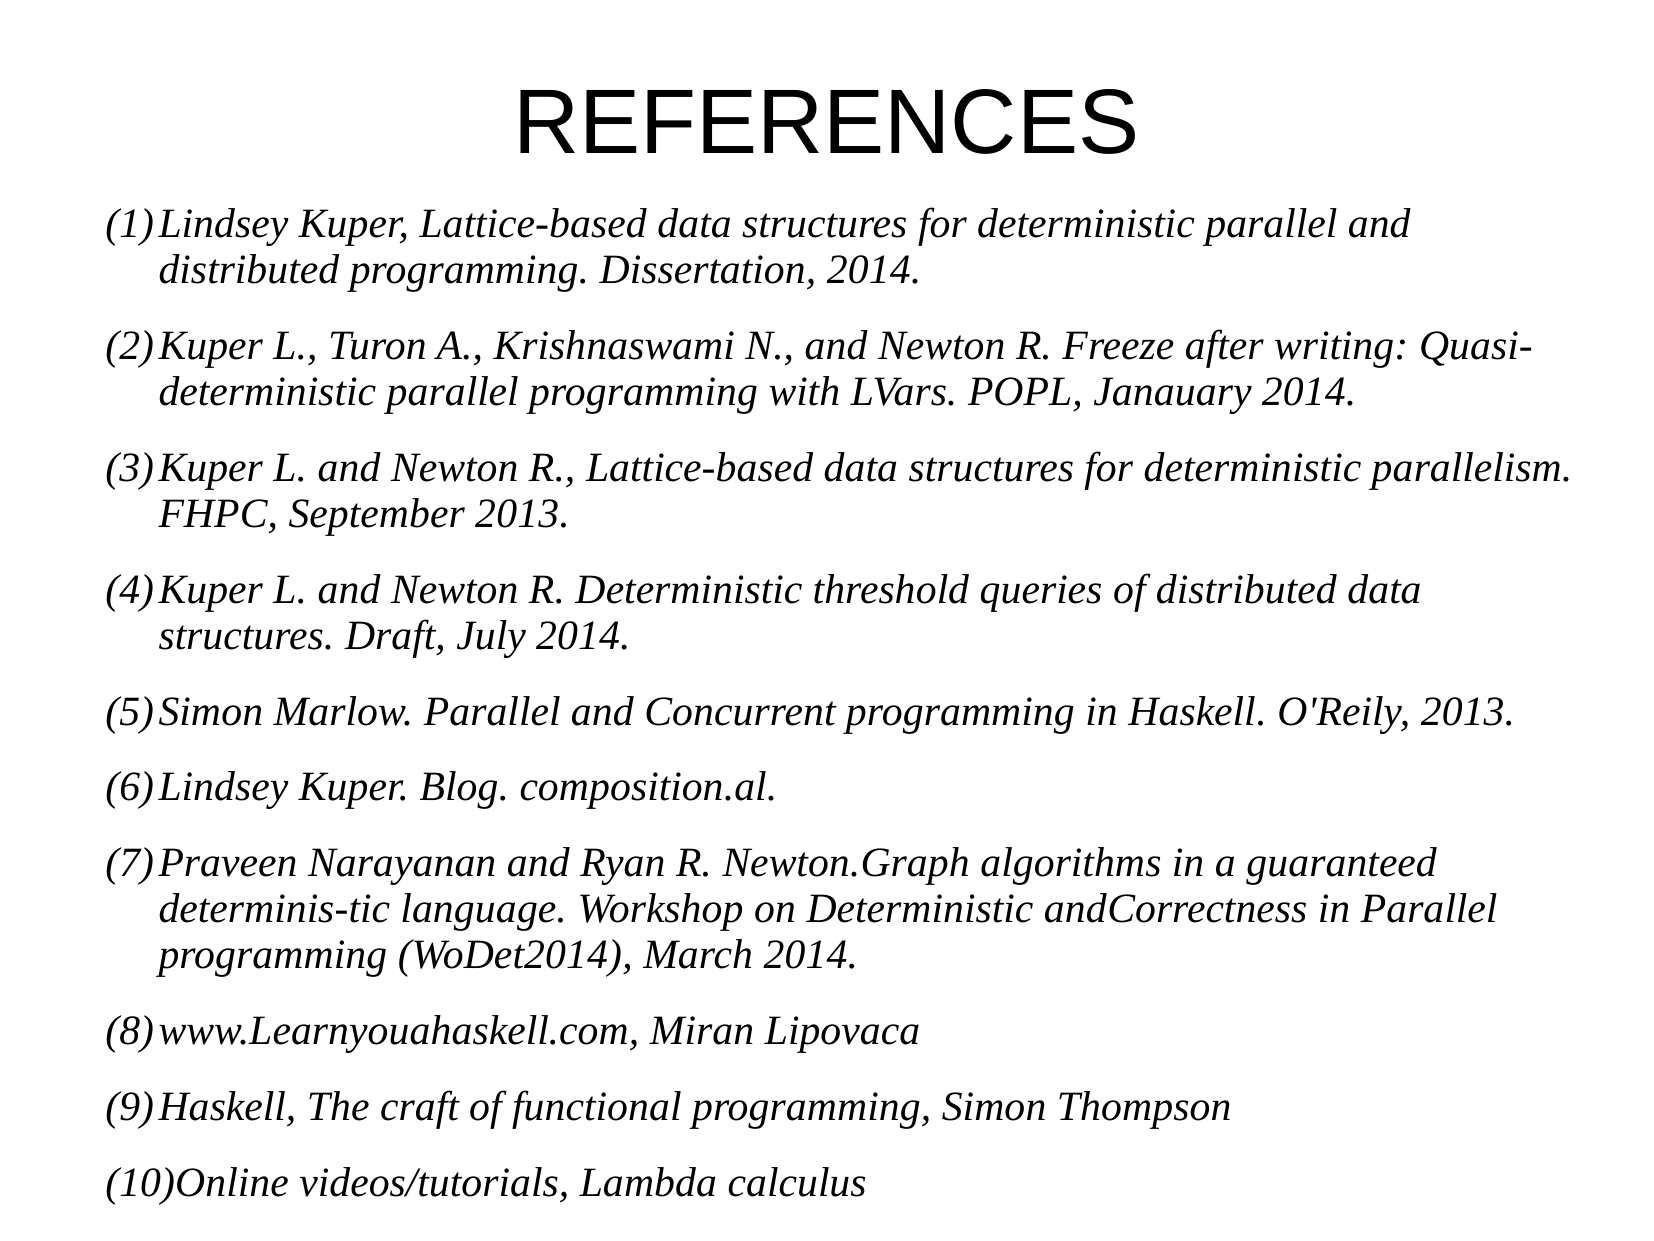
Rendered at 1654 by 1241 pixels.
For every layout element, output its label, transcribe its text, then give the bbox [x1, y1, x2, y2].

list Lindsey Kuper, Lattice-based data structures for deterministic parallel and distributed programming. Dissertation, 2014. Kuper L., Turon A., Krishnaswami N., and Newton R. Freeze after writing: Quasi-deterministic parallel programming with LVars. POPL, Janauary 2014. Kuper L. and Newton R., Lattice-based data structures for deterministic parallelism. FHPC, September 2013. Kuper L. and Newton R. Deterministic threshold queries of distributed data structures. Draft, July 2014. Simon Marlow. Parallel and Concurrent programming in Haskell. O'Reily, 2013. Lindsey Kuper. Blog. composition.al. Praveen Narayanan and Ryan R. Newton.Graph algorithms in a guaranteed determinis-tic language. Workshop on Deterministic andCorrectness in Parallel programming (WoDet2014), March 2014. www.Learnyouahaskell.com, Miran Lipovaca Haskell, The craft of functional programming, Simon Thompson Online videos/tutorials, Lambda calculus [87, 200, 1576, 1210]
title REFERENCES [82, 17, 1571, 226]
